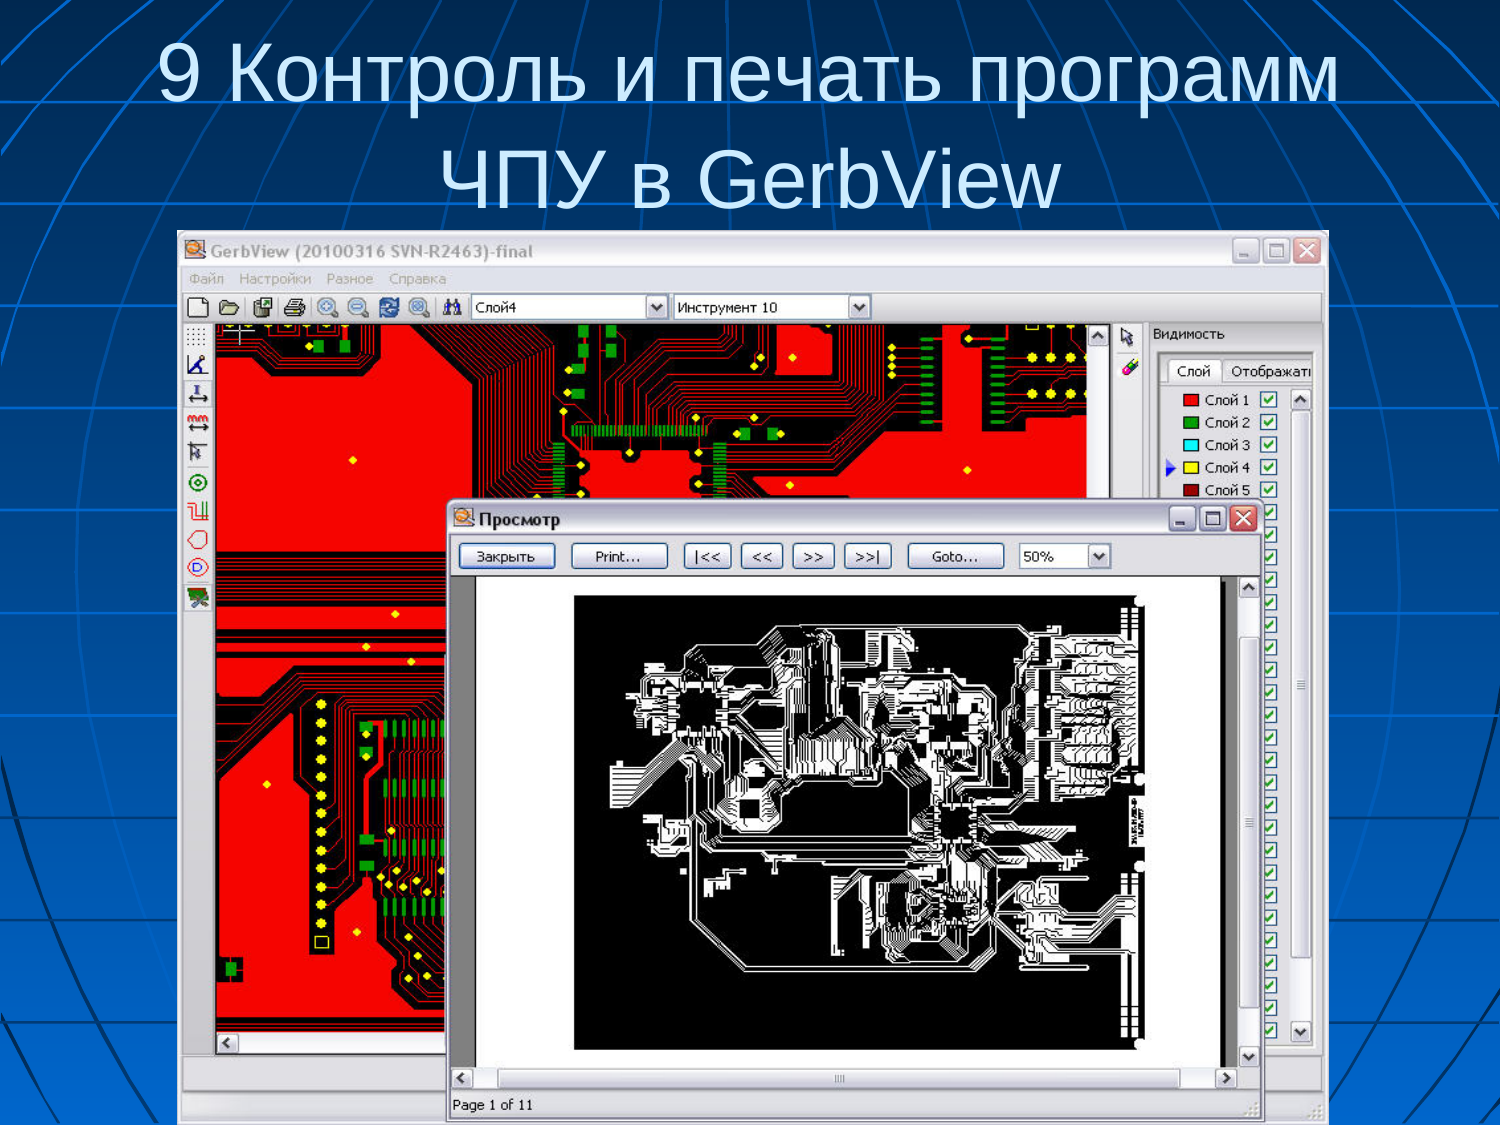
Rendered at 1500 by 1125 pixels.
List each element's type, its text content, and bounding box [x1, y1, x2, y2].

picture [177, 230, 1329, 1125]
text_box 9 Контроль и печать программ ЧПУ в GerbView [0, 0, 1500, 237]
